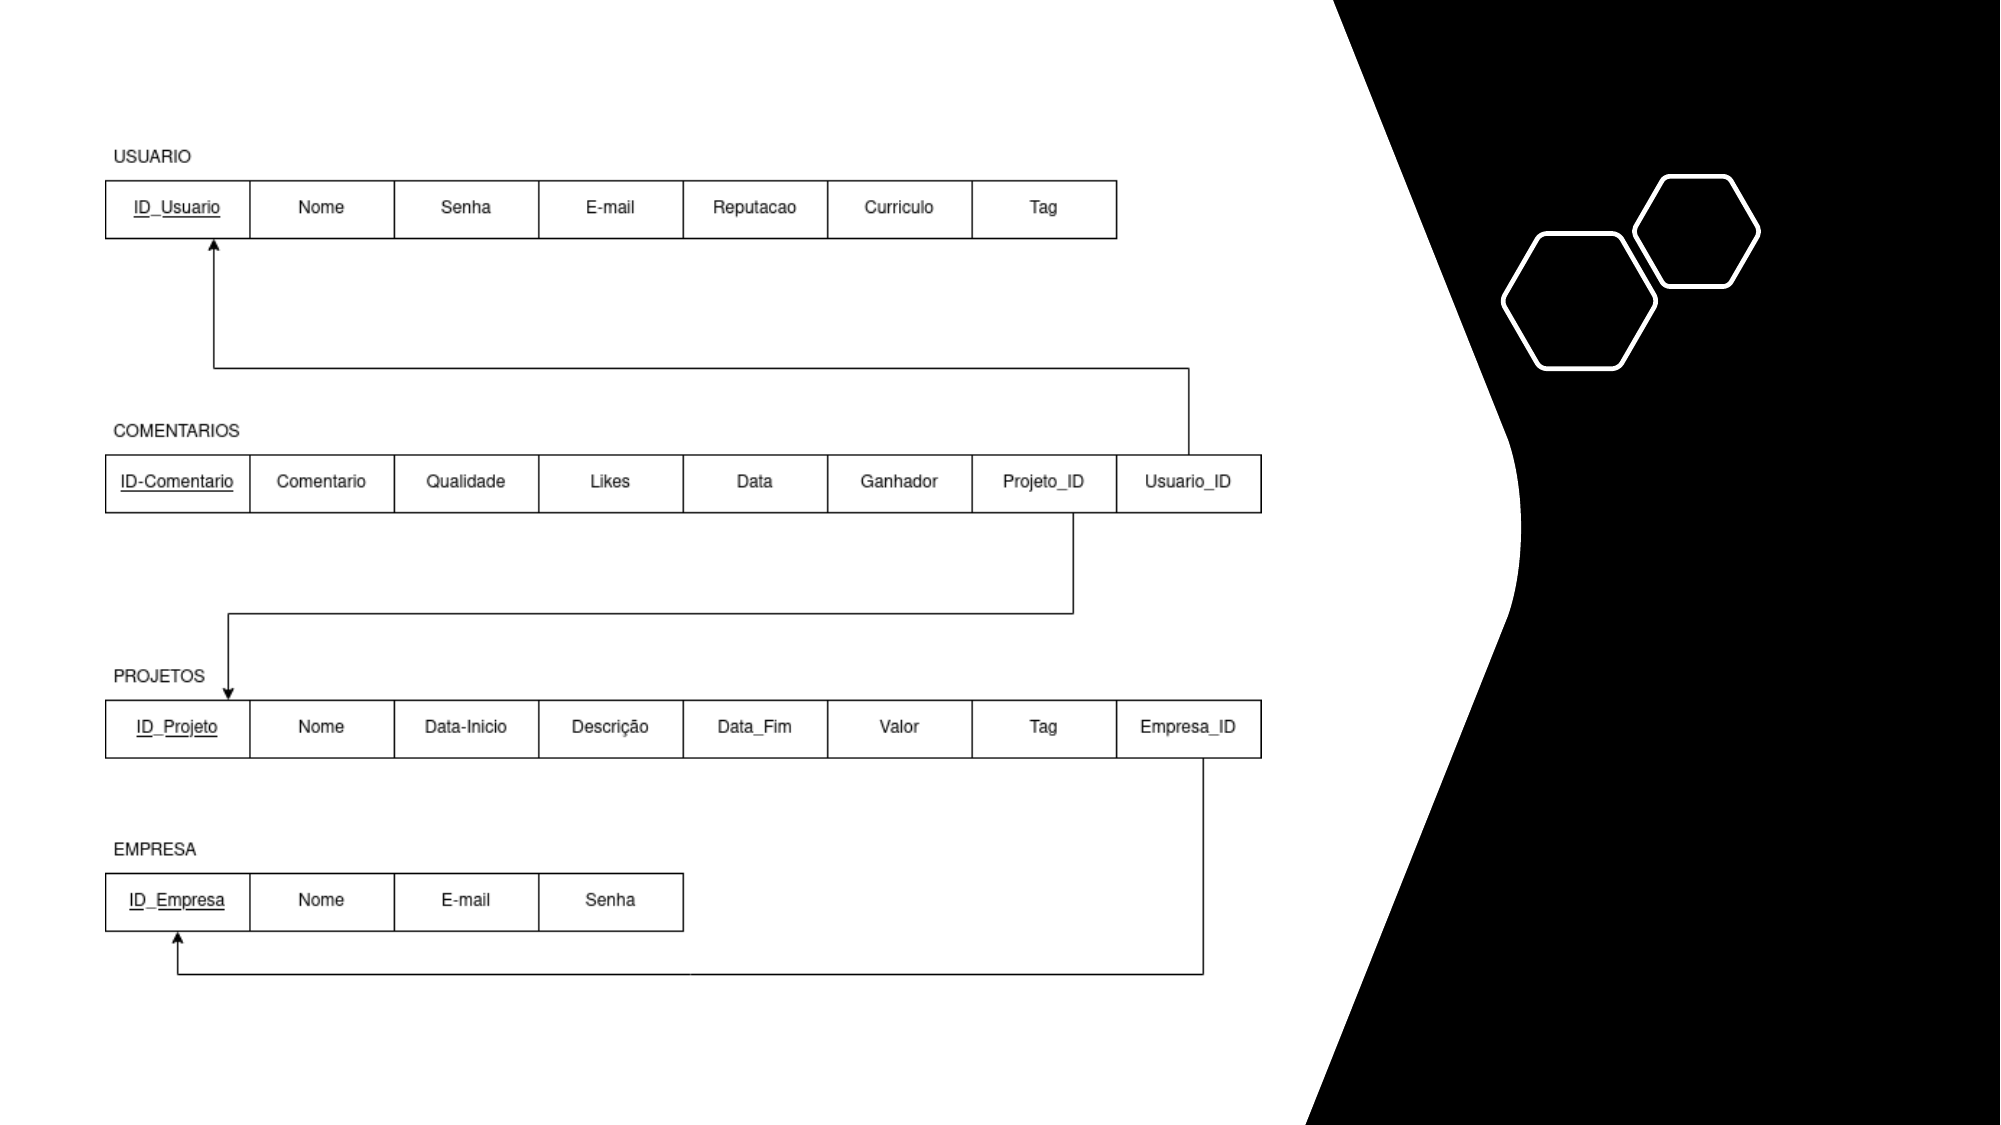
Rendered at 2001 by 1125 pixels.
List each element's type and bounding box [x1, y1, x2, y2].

picture [105, 137, 1262, 987]
text_box [0, 0, 2000, 1125]
